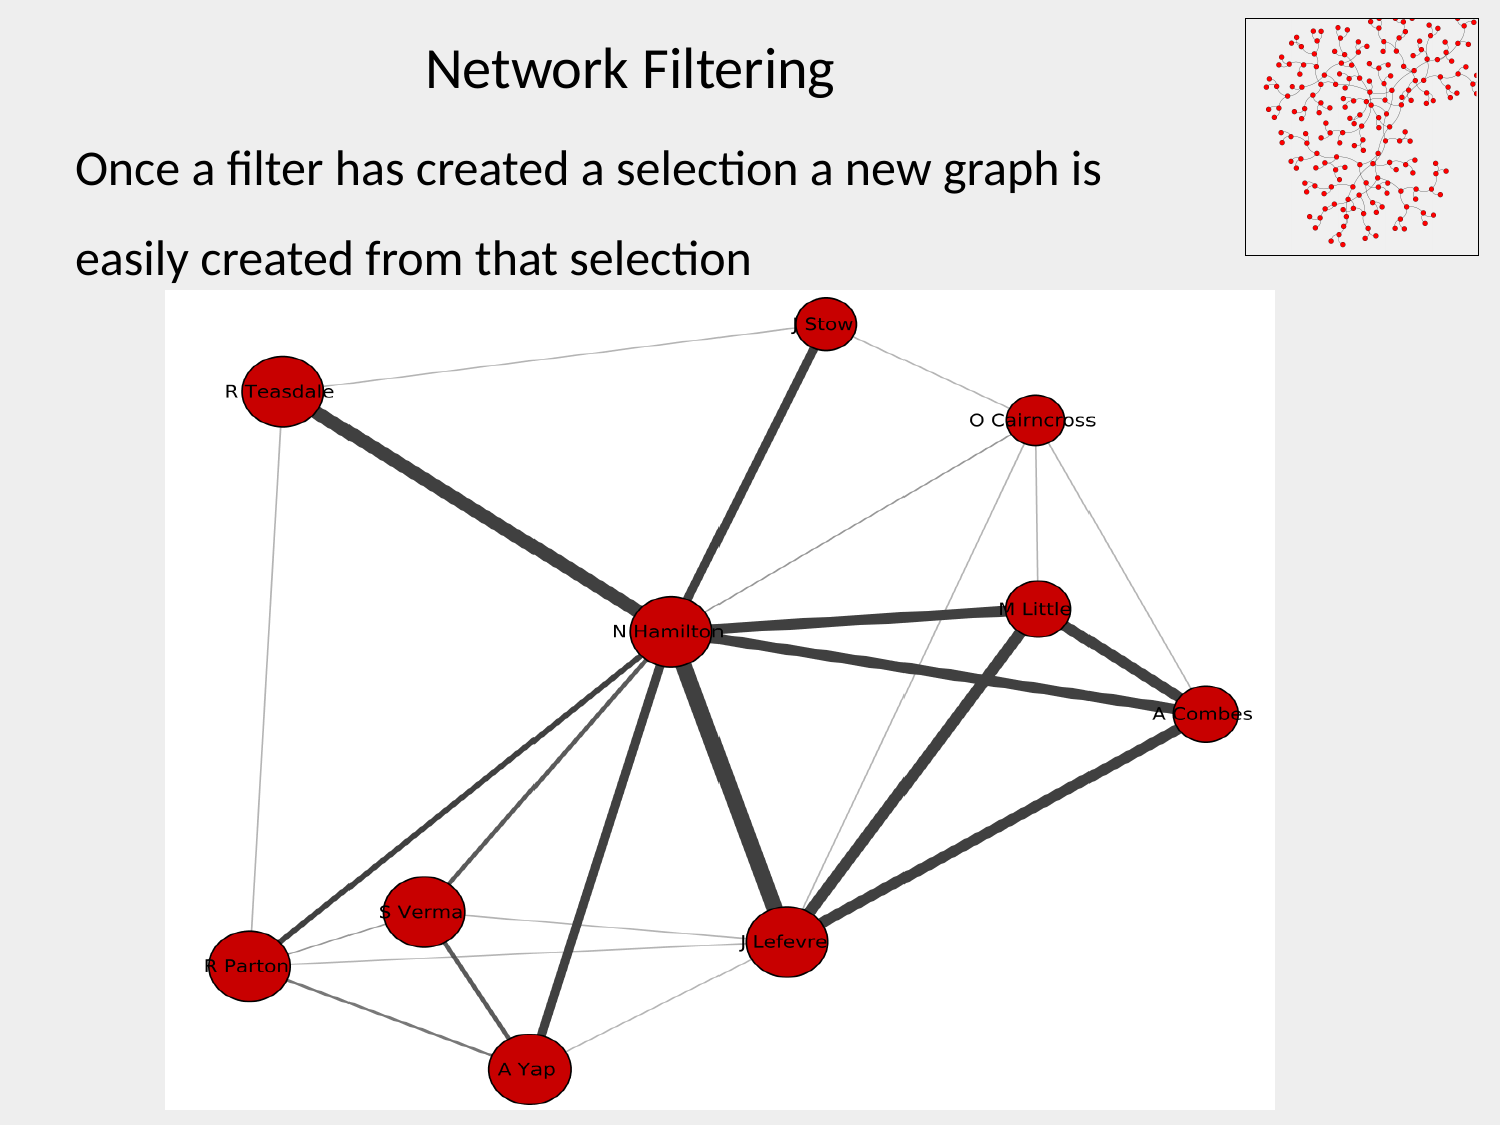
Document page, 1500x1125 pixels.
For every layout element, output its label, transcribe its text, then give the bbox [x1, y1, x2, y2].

text_box Once a filter has created a selection a new graph is easily created from that selection [74, 135, 1470, 945]
picture [165, 290, 1275, 1110]
text_box Network Filtering [0, 29, 1305, 100]
picture [1246, 19, 1478, 255]
